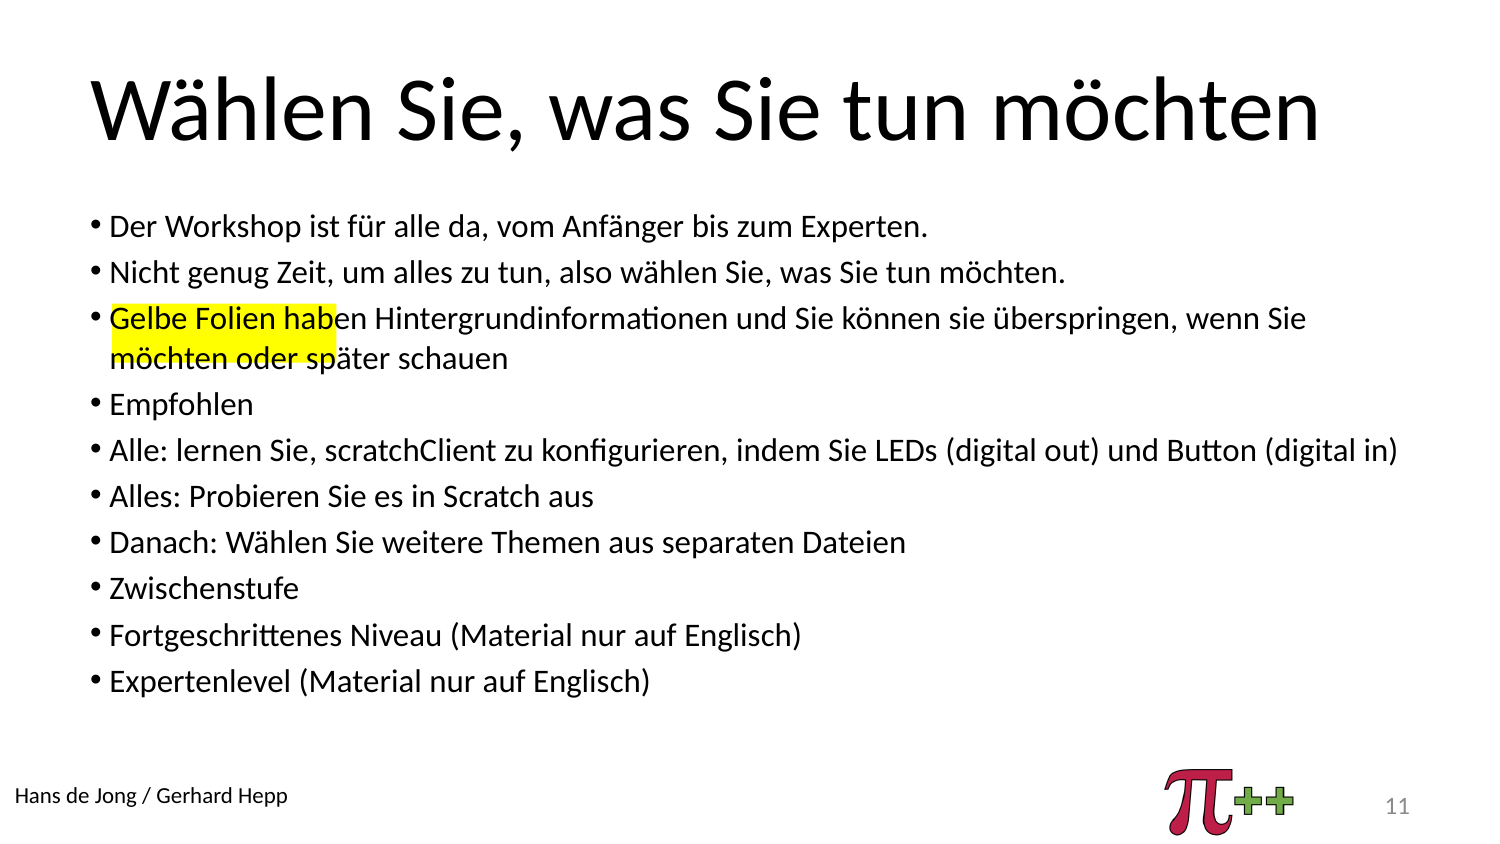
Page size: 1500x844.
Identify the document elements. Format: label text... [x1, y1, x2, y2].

list Der Workshop ist für alle da, vom Anfänger bis zum Experten. Nicht genug Zeit, um alles zu tun, also wählen Sie, was Sie tun möchten. Gelbe Folien haben Hintergrundinformationen und Sie können sie überspringen, wenn Sie möchten oder später schauen Empfohlen Alle: lernen Sie, scratchClient zu konfigurieren, indem Sie LEDs (digital out) und Button (digital in) Alles: Probieren Sie es in Scratch aus Danach: Wählen Sie weitere Themen aus separaten Dateien Zwischenstufe Fortgeschrittenes Niveau (Material nur auf Englisch) Expertenlevel (Material nur auf Englisch) [75, 196, 1425, 754]
title Wählen Sie, was Sie tun möchten [75, 33, 1425, 175]
picture [1163, 768, 1294, 836]
slide_number <getal> [1340, 782, 1425, 827]
